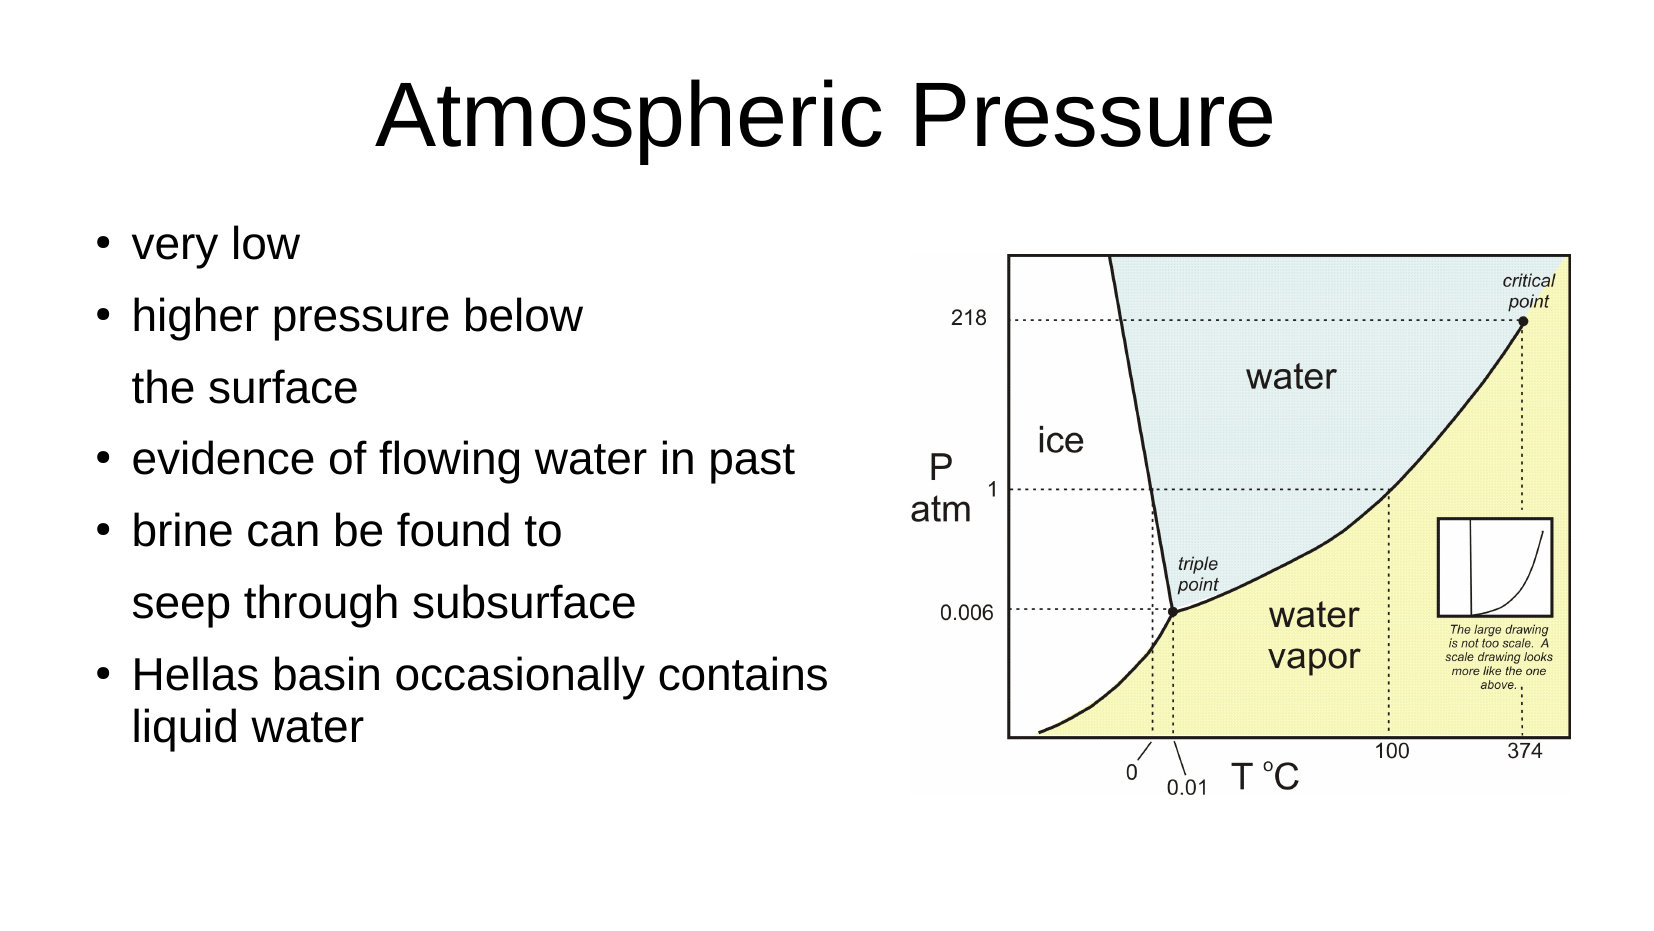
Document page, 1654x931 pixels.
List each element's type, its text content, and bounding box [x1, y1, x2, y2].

picture [910, 254, 1571, 796]
title Atmospheric Pressure [82, 37, 1571, 193]
list very low higher pressure below the surface evidence of flowing water in past brine can be found to seep through subsurface Hellas basin occasionally contains liquid water [82, 217, 1571, 758]
